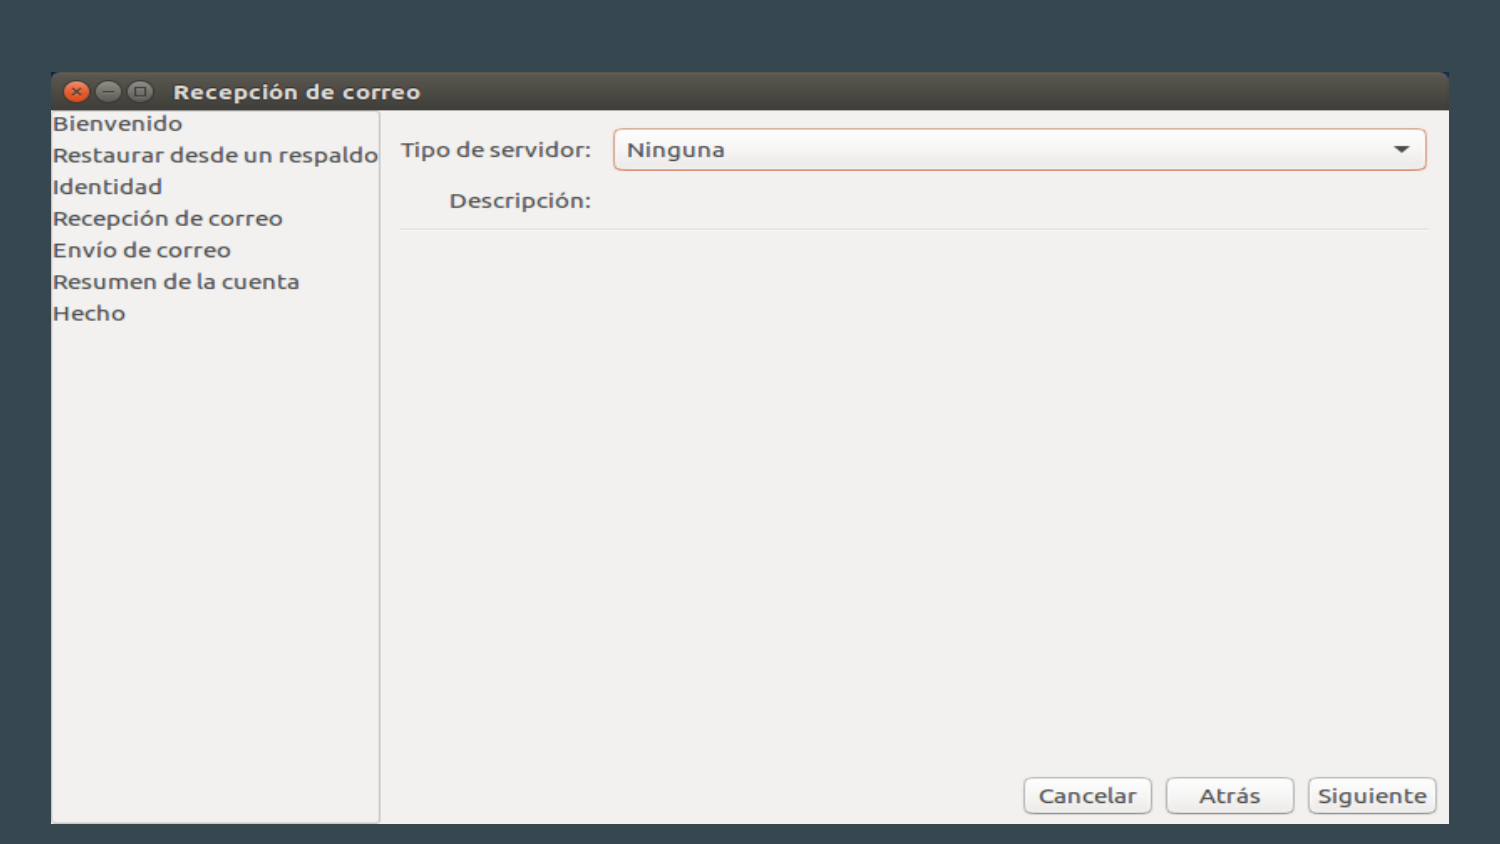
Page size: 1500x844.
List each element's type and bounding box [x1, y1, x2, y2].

picture [51, 72, 1449, 824]
